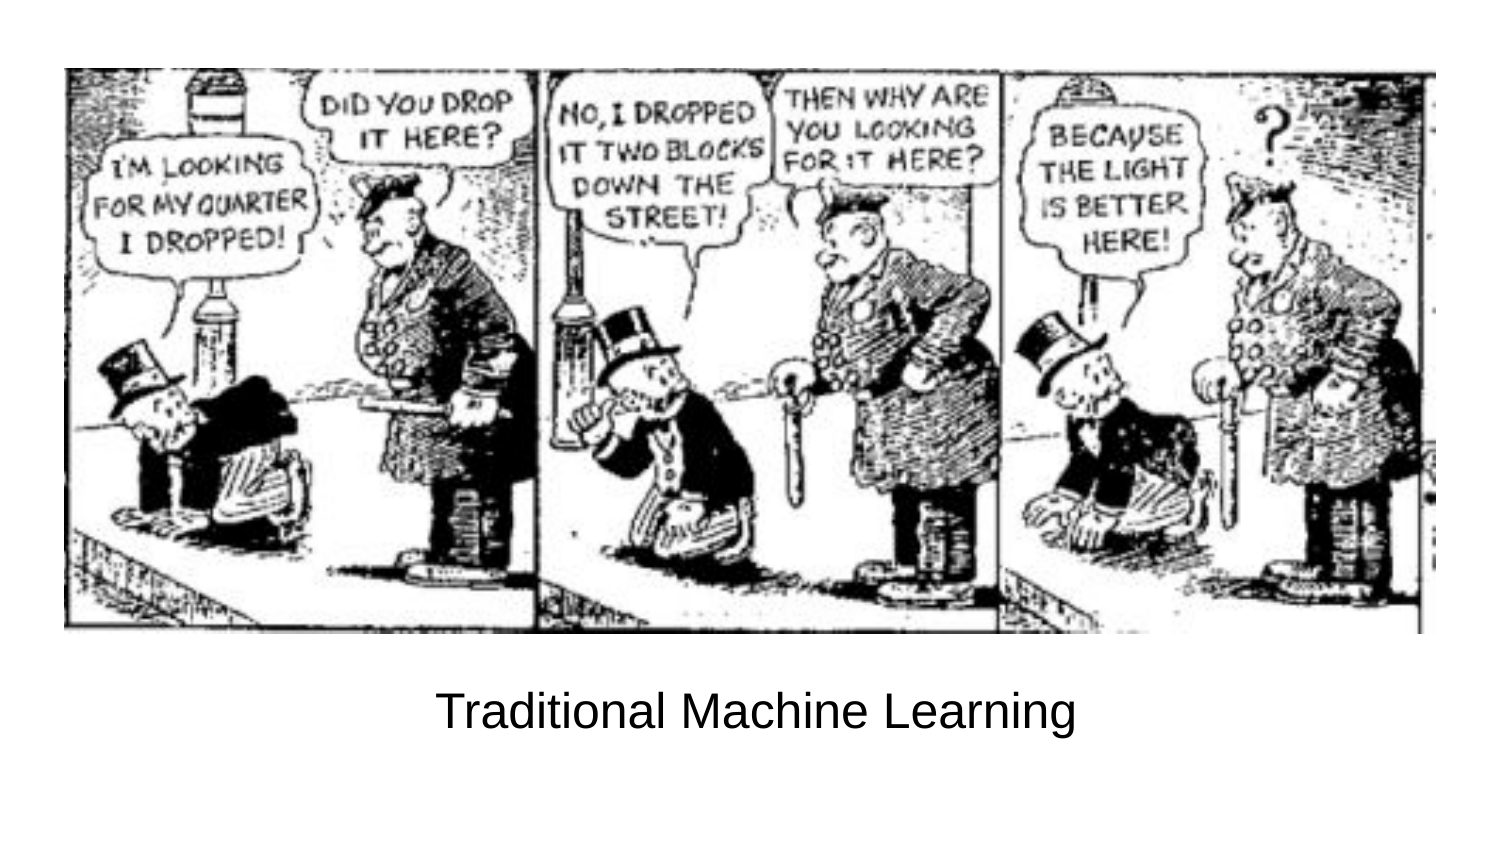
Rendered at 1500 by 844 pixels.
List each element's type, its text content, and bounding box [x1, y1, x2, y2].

text_box Traditional Machine Learning [164, 663, 1348, 767]
picture [64, 68, 1436, 634]
